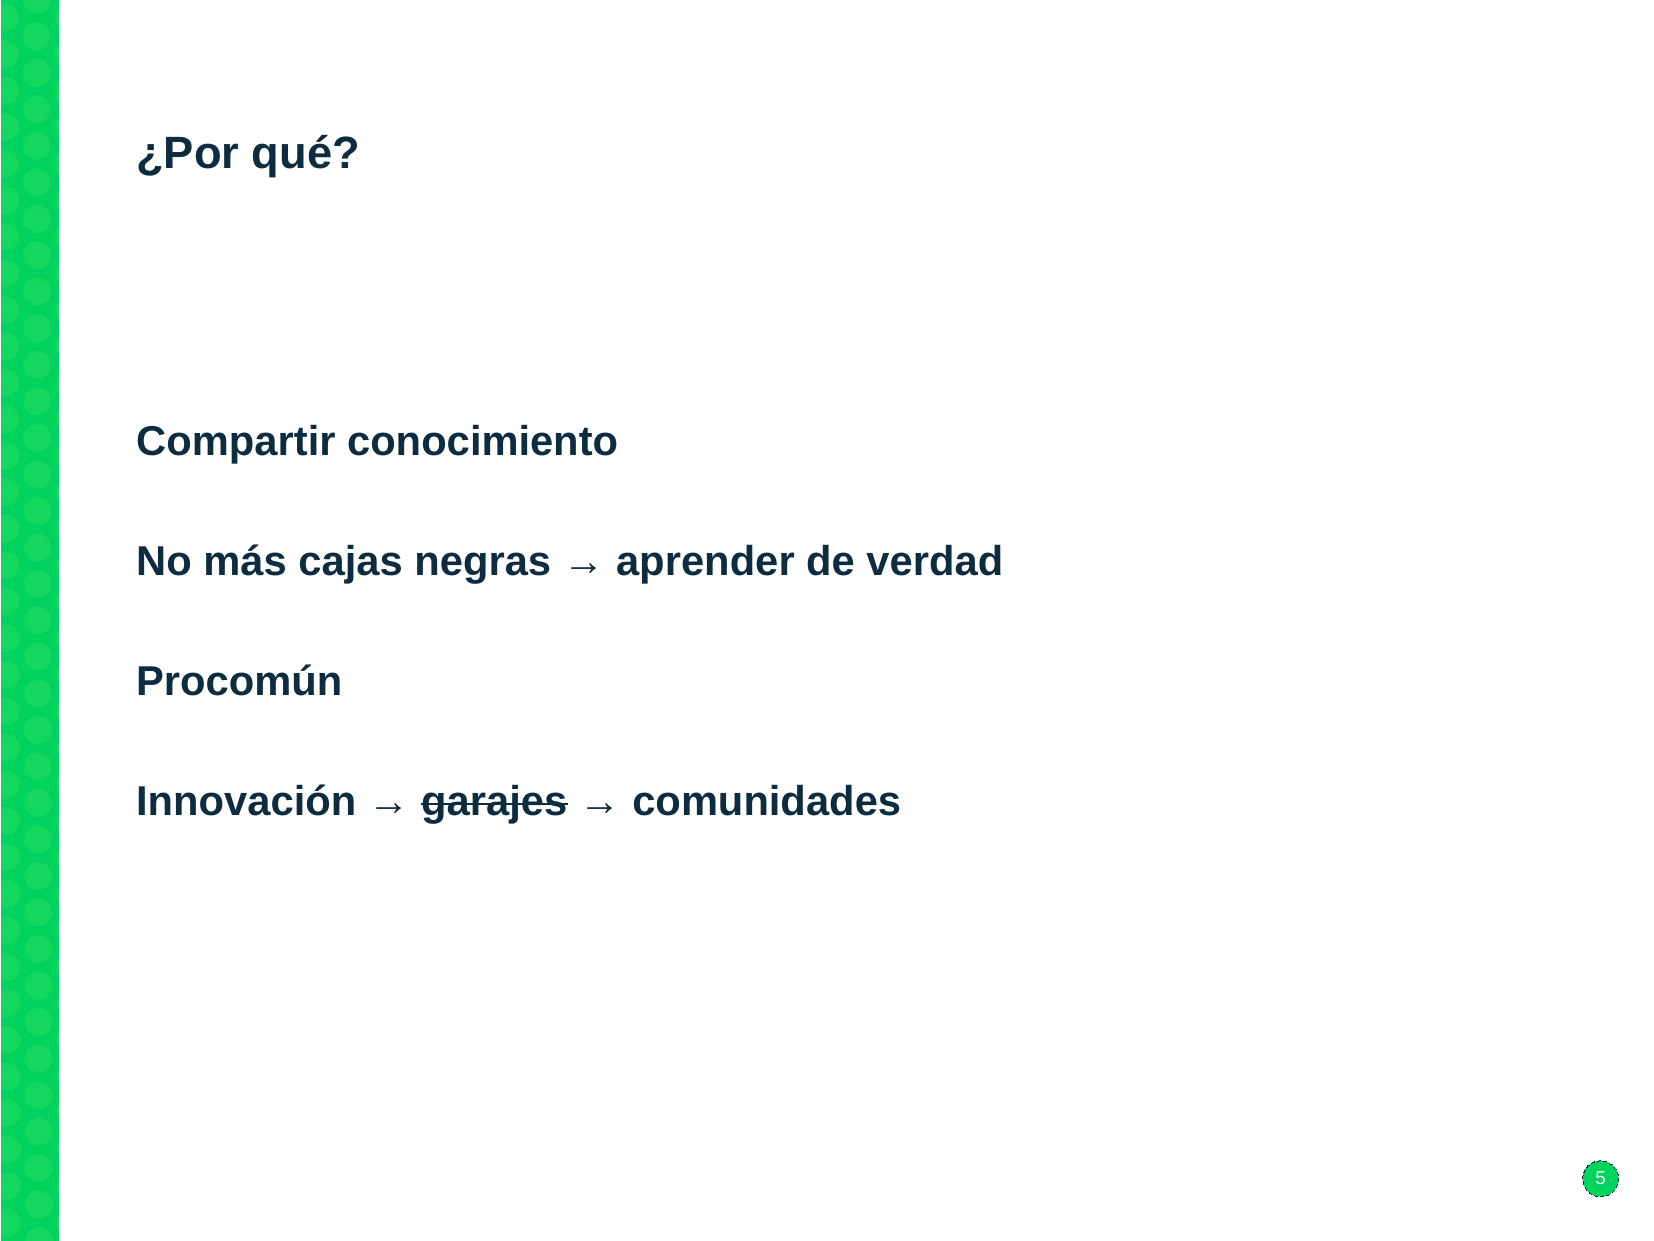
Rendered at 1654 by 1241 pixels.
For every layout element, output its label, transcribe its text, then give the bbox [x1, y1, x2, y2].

title ¿Por qué? [121, 49, 1531, 257]
picture [1, 0, 59, 1241]
list Compartir conocimiento No más cajas negras → aprender de verdad Procomún Innovación → garajes → comunidades [121, 290, 1531, 1100]
